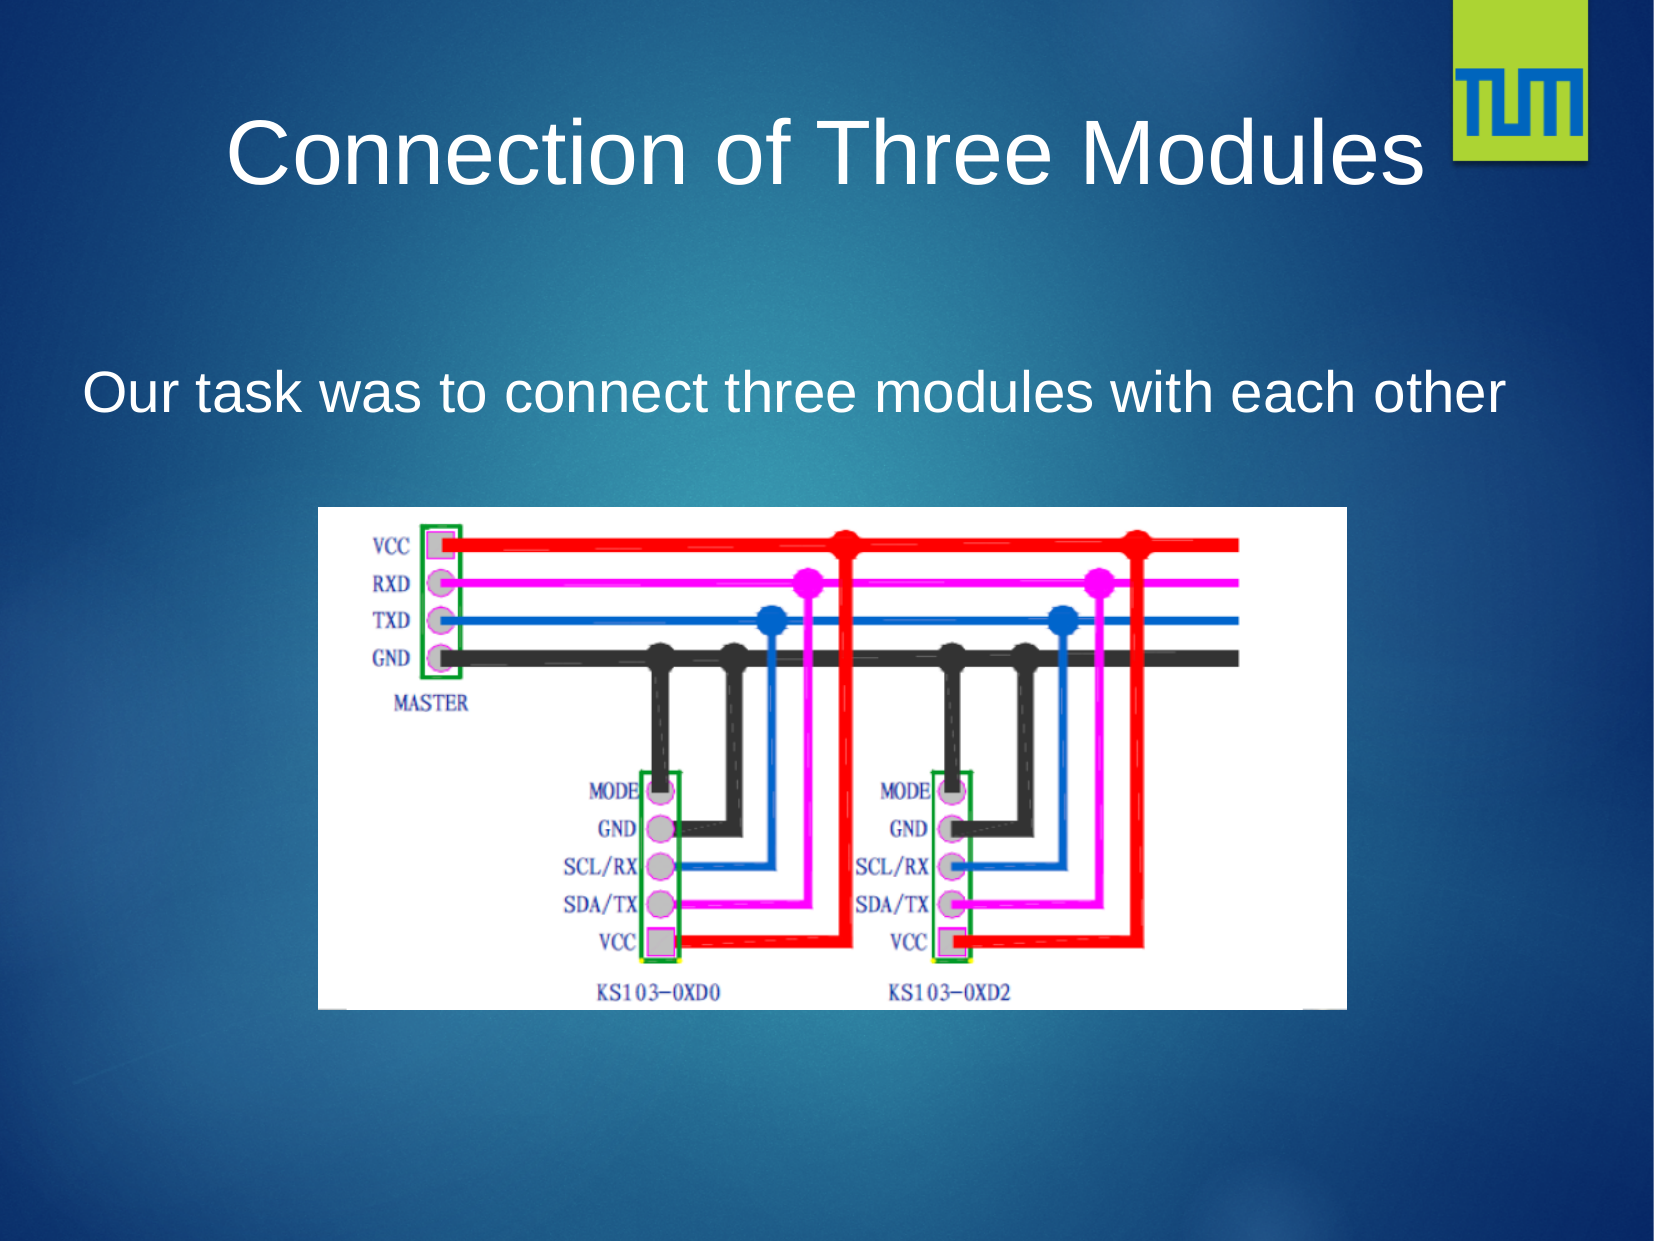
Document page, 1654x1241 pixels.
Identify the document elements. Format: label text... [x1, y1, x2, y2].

title Connection of Three Modules [82, 49, 1571, 257]
subtitle Our task was to connect three modules with each other [82, 271, 1571, 579]
picture [0, 0, 1654, 1241]
